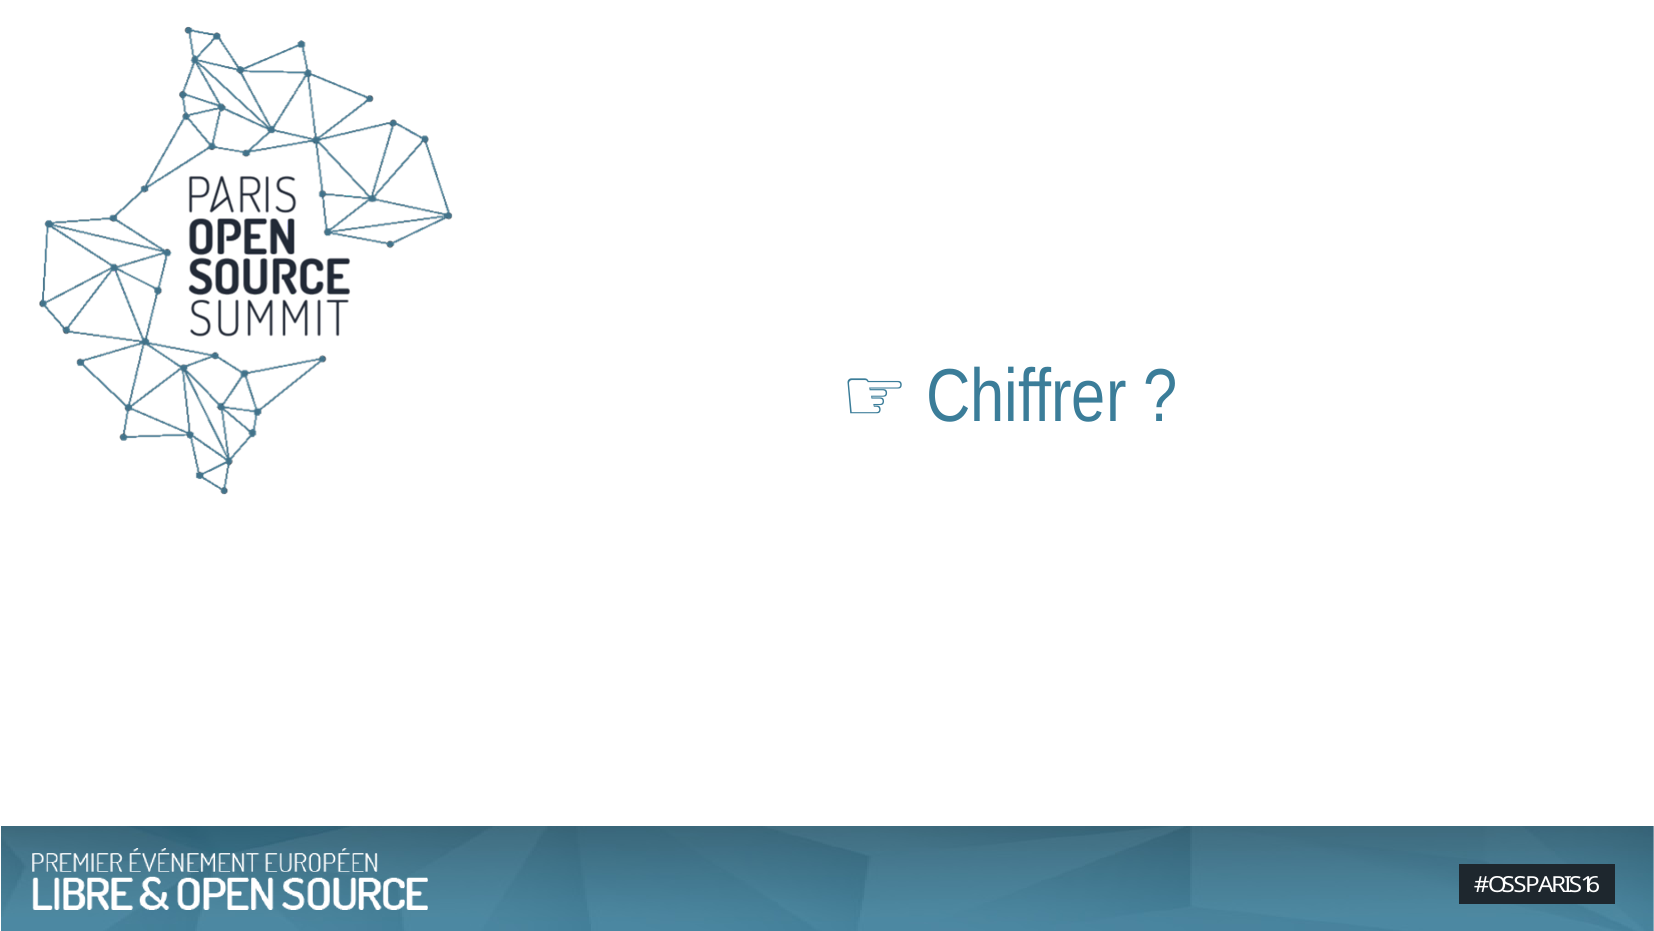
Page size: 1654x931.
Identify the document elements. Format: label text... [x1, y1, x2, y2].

picture [11, 11, 549, 543]
title ☞ Chiffrer ? [413, 317, 1607, 473]
